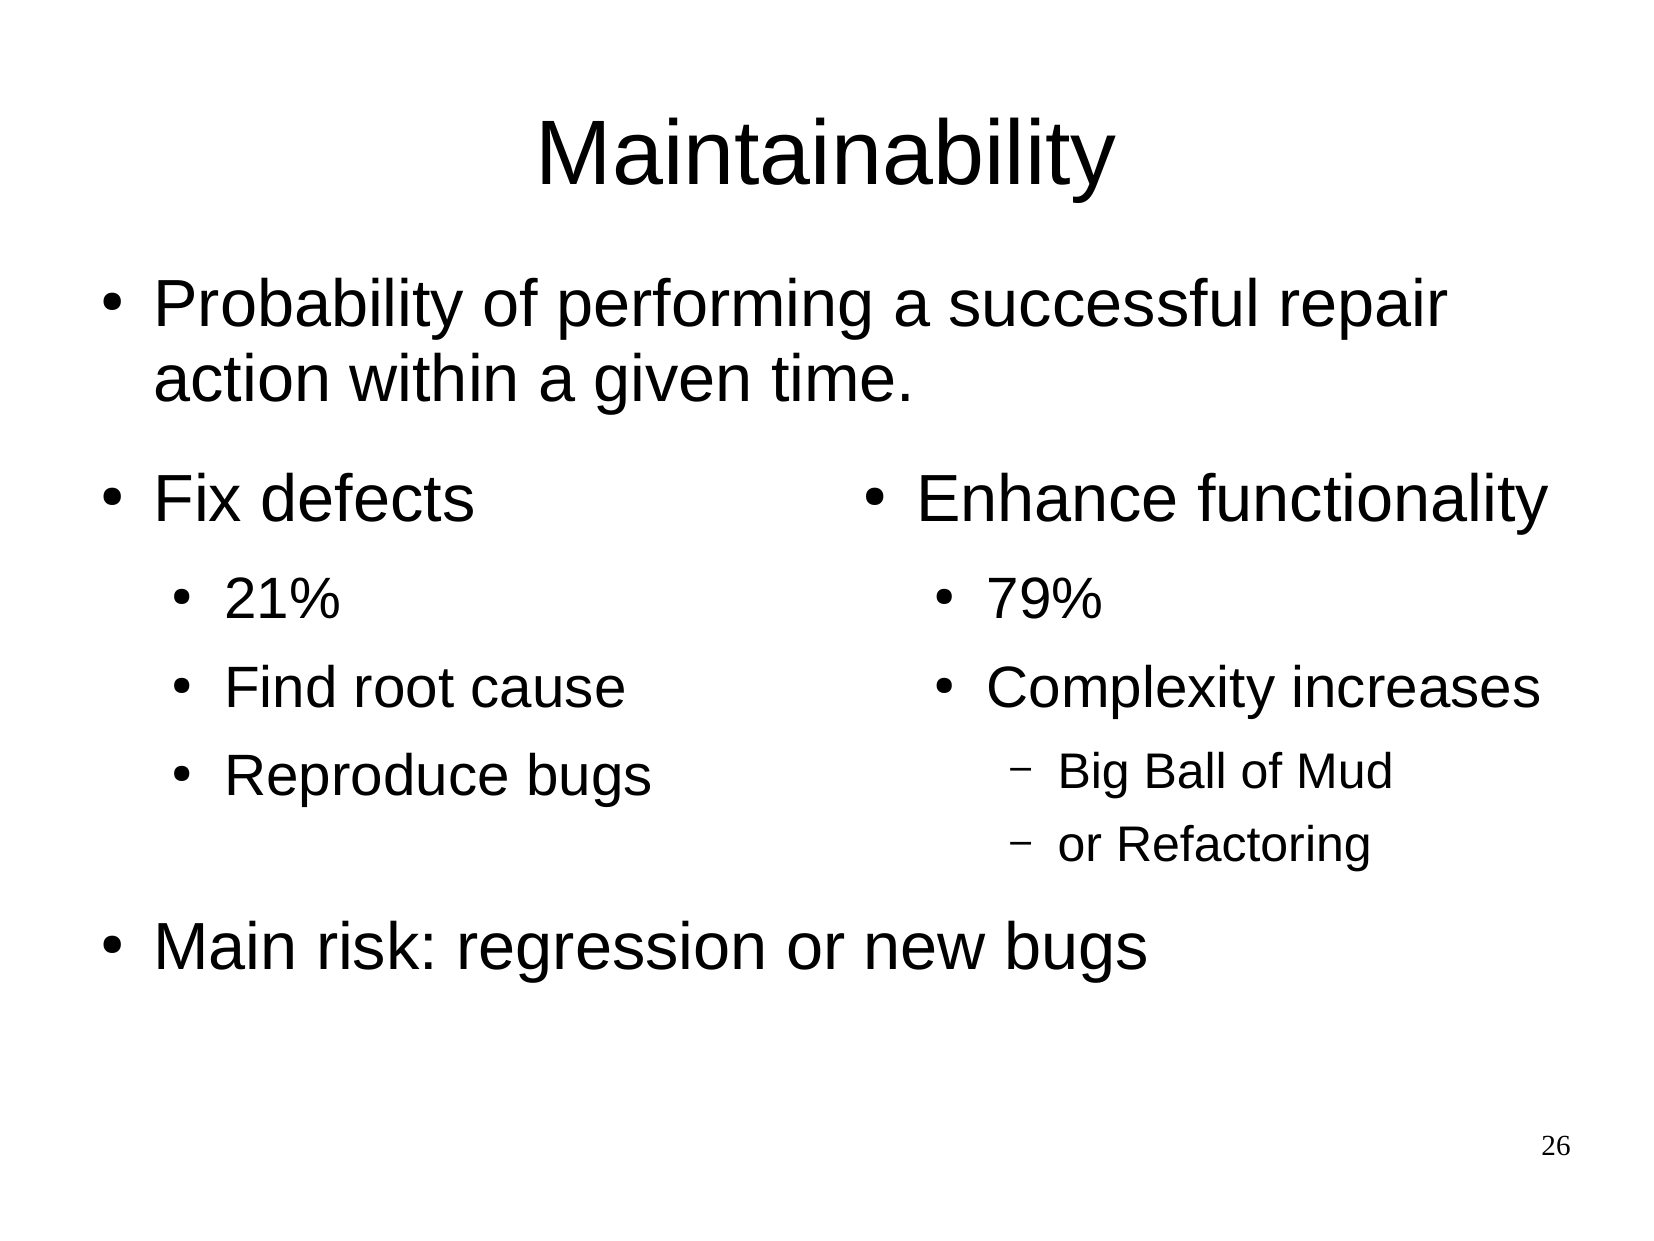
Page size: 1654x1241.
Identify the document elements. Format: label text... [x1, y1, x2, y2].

list Probability of performing a successful repair action within a given time. [82, 265, 1571, 473]
list Fix defects 21% Find root cause Reproduce bugs [82, 473, 809, 896]
list Enhance functionality 79% Complexity increases Big Ball of Mud or Refactoring [845, 461, 1572, 872]
title Maintainability [82, 49, 1571, 257]
list Main risk: regression or new bugs [82, 909, 1571, 1123]
